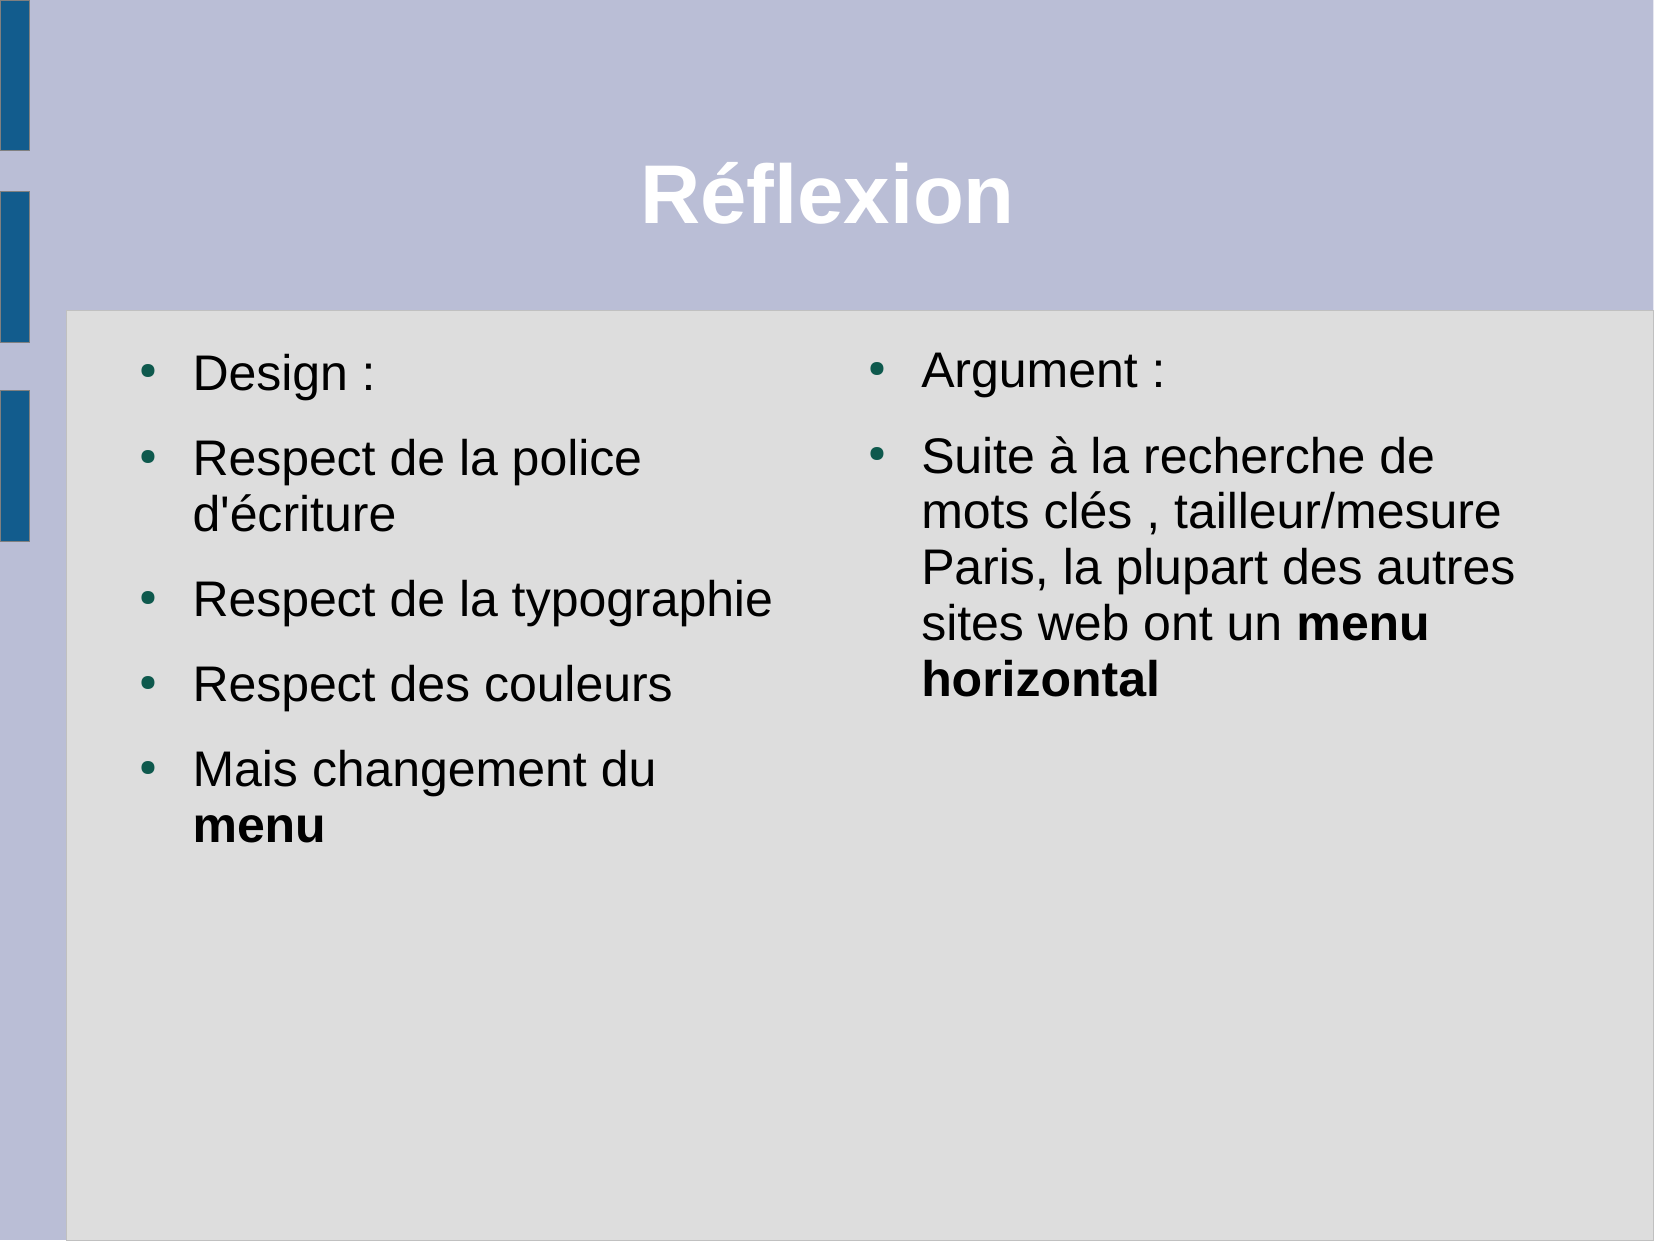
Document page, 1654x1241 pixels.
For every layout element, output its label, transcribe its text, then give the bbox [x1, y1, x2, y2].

list Design : Respect de la police d'écriture Respect de la typographie Respect des couleurs Mais changement du menu [121, 344, 811, 1127]
title Réflexion [121, 91, 1534, 299]
list Argument : Suite à la recherche de mots clés , tailleur/mesure Paris, la plupart des autres sites web ont un menu horizontal [850, 342, 1540, 1124]
